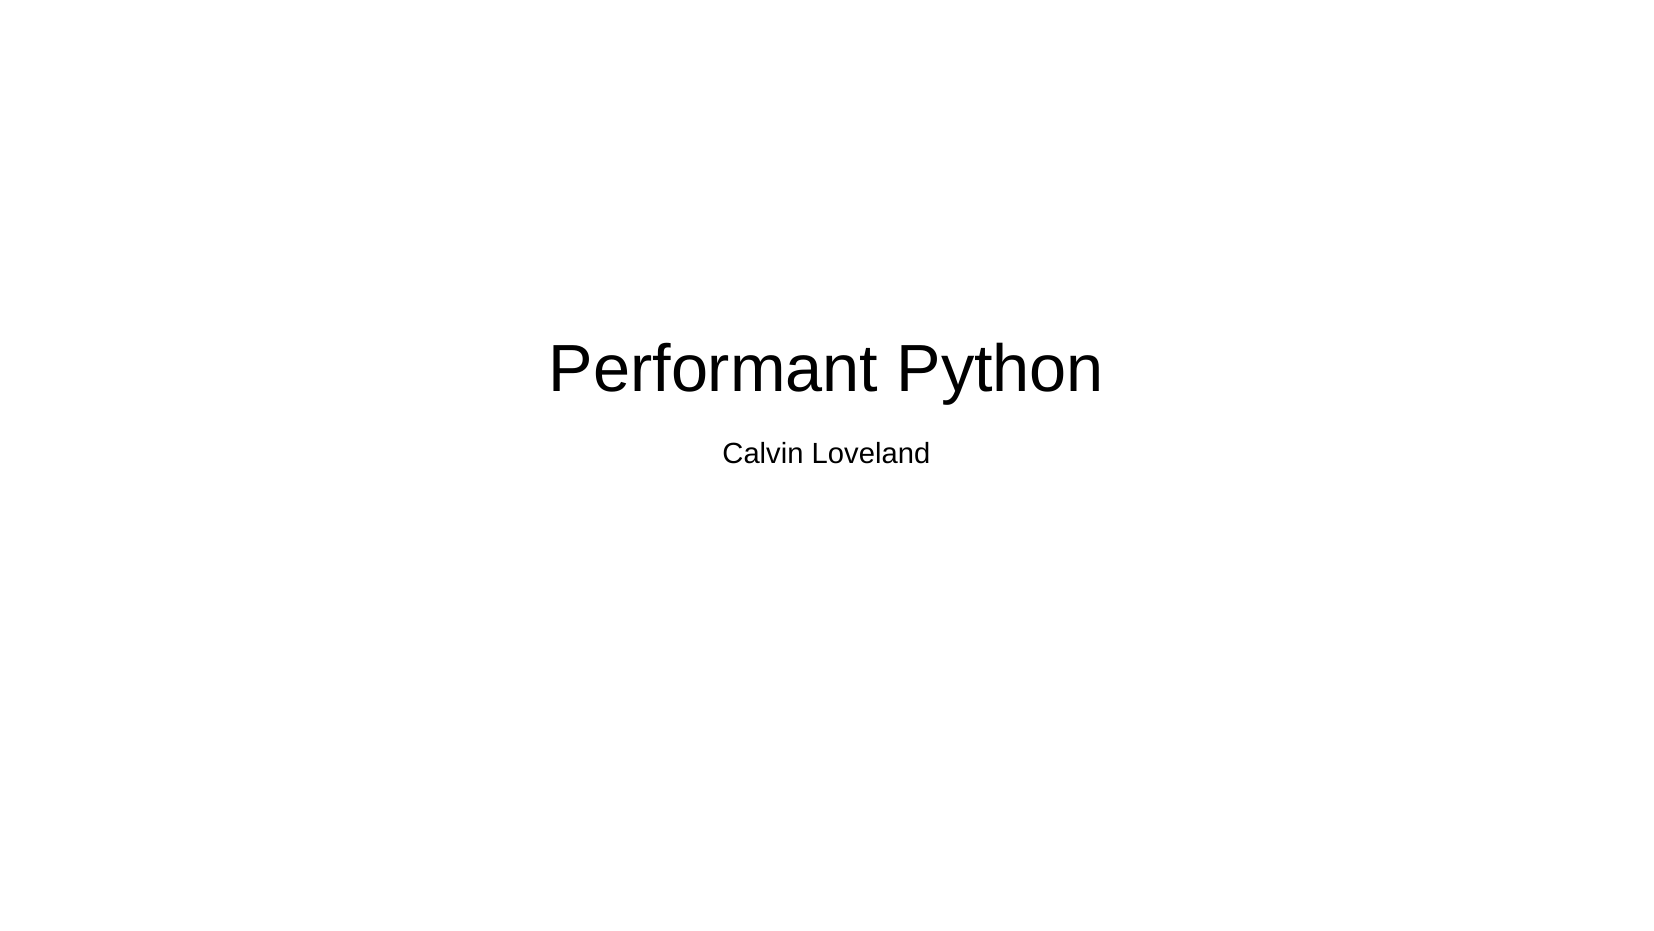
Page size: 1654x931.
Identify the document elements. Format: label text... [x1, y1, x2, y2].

subtitle Performant Python Calvin Loveland [82, 37, 1571, 757]
